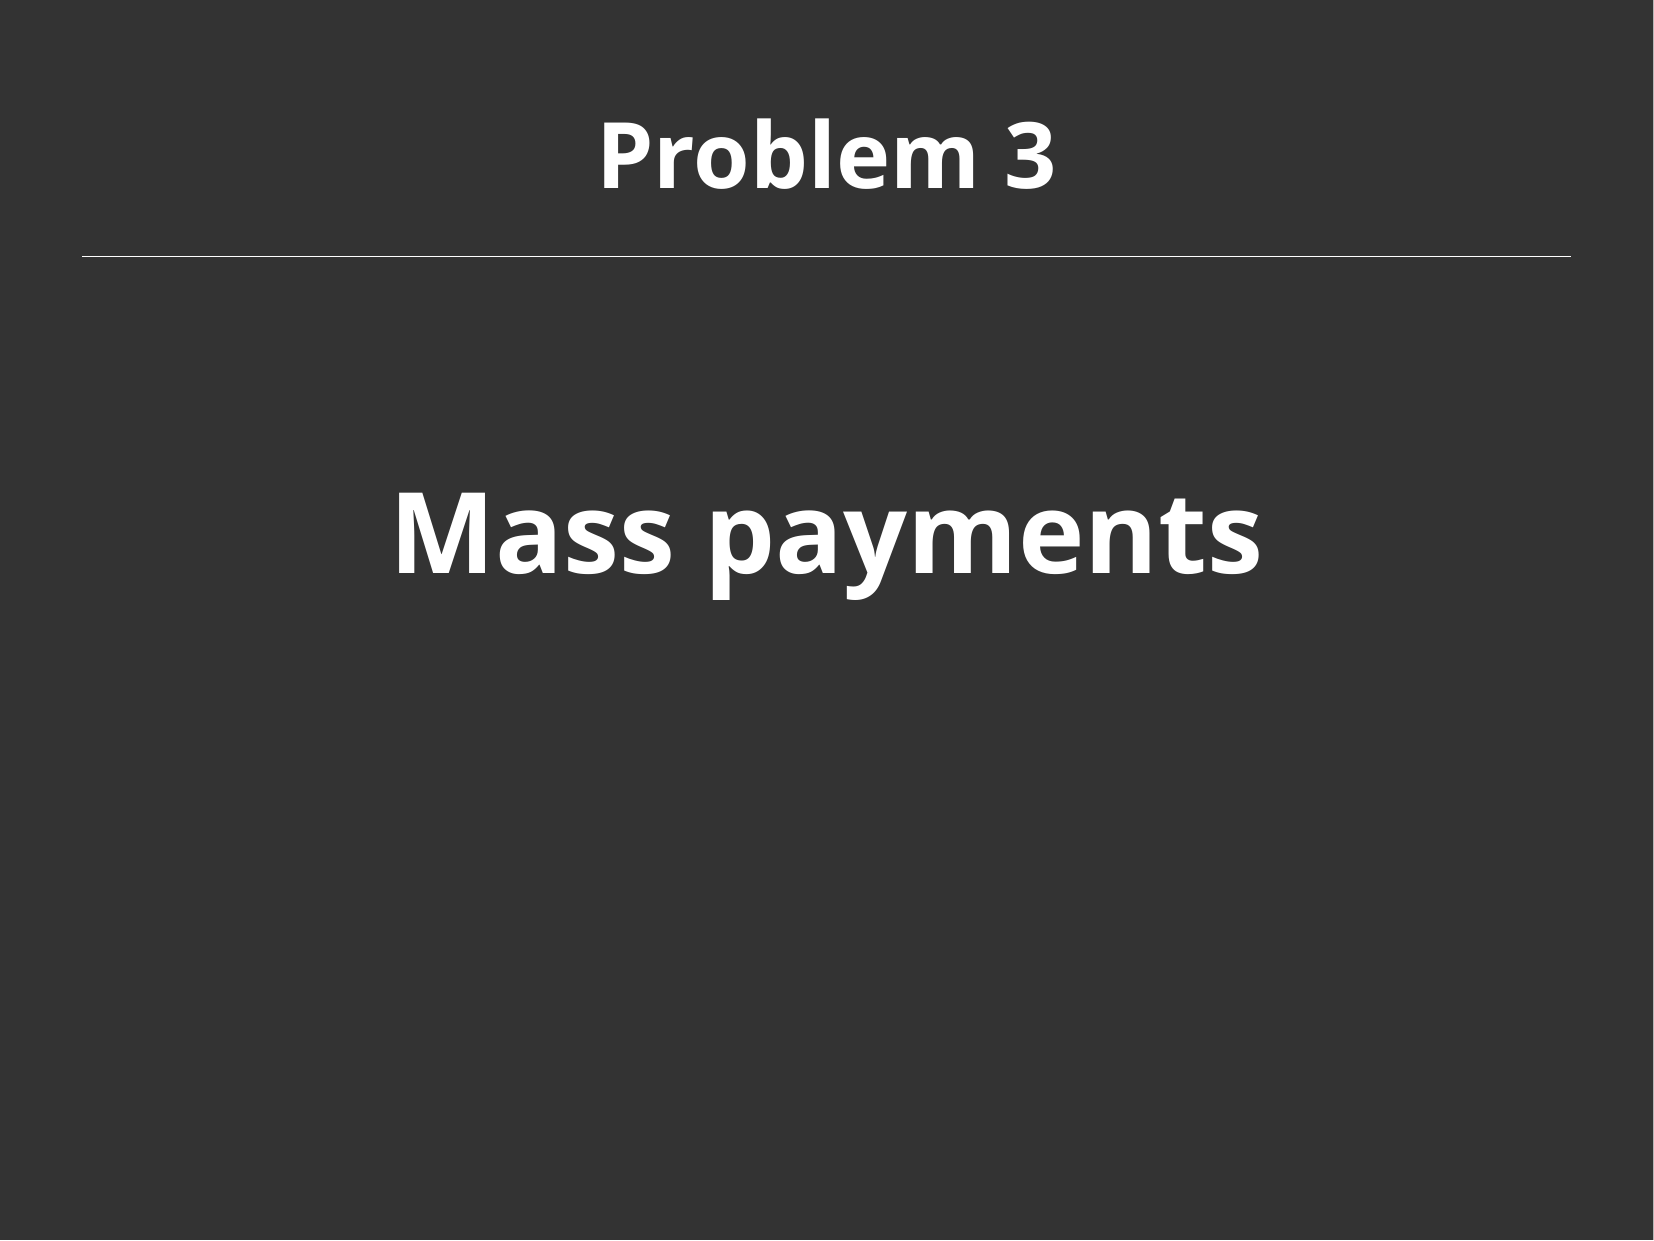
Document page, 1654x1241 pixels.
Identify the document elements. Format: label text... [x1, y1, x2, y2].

subtitle Mass payments [82, 49, 1571, 1010]
